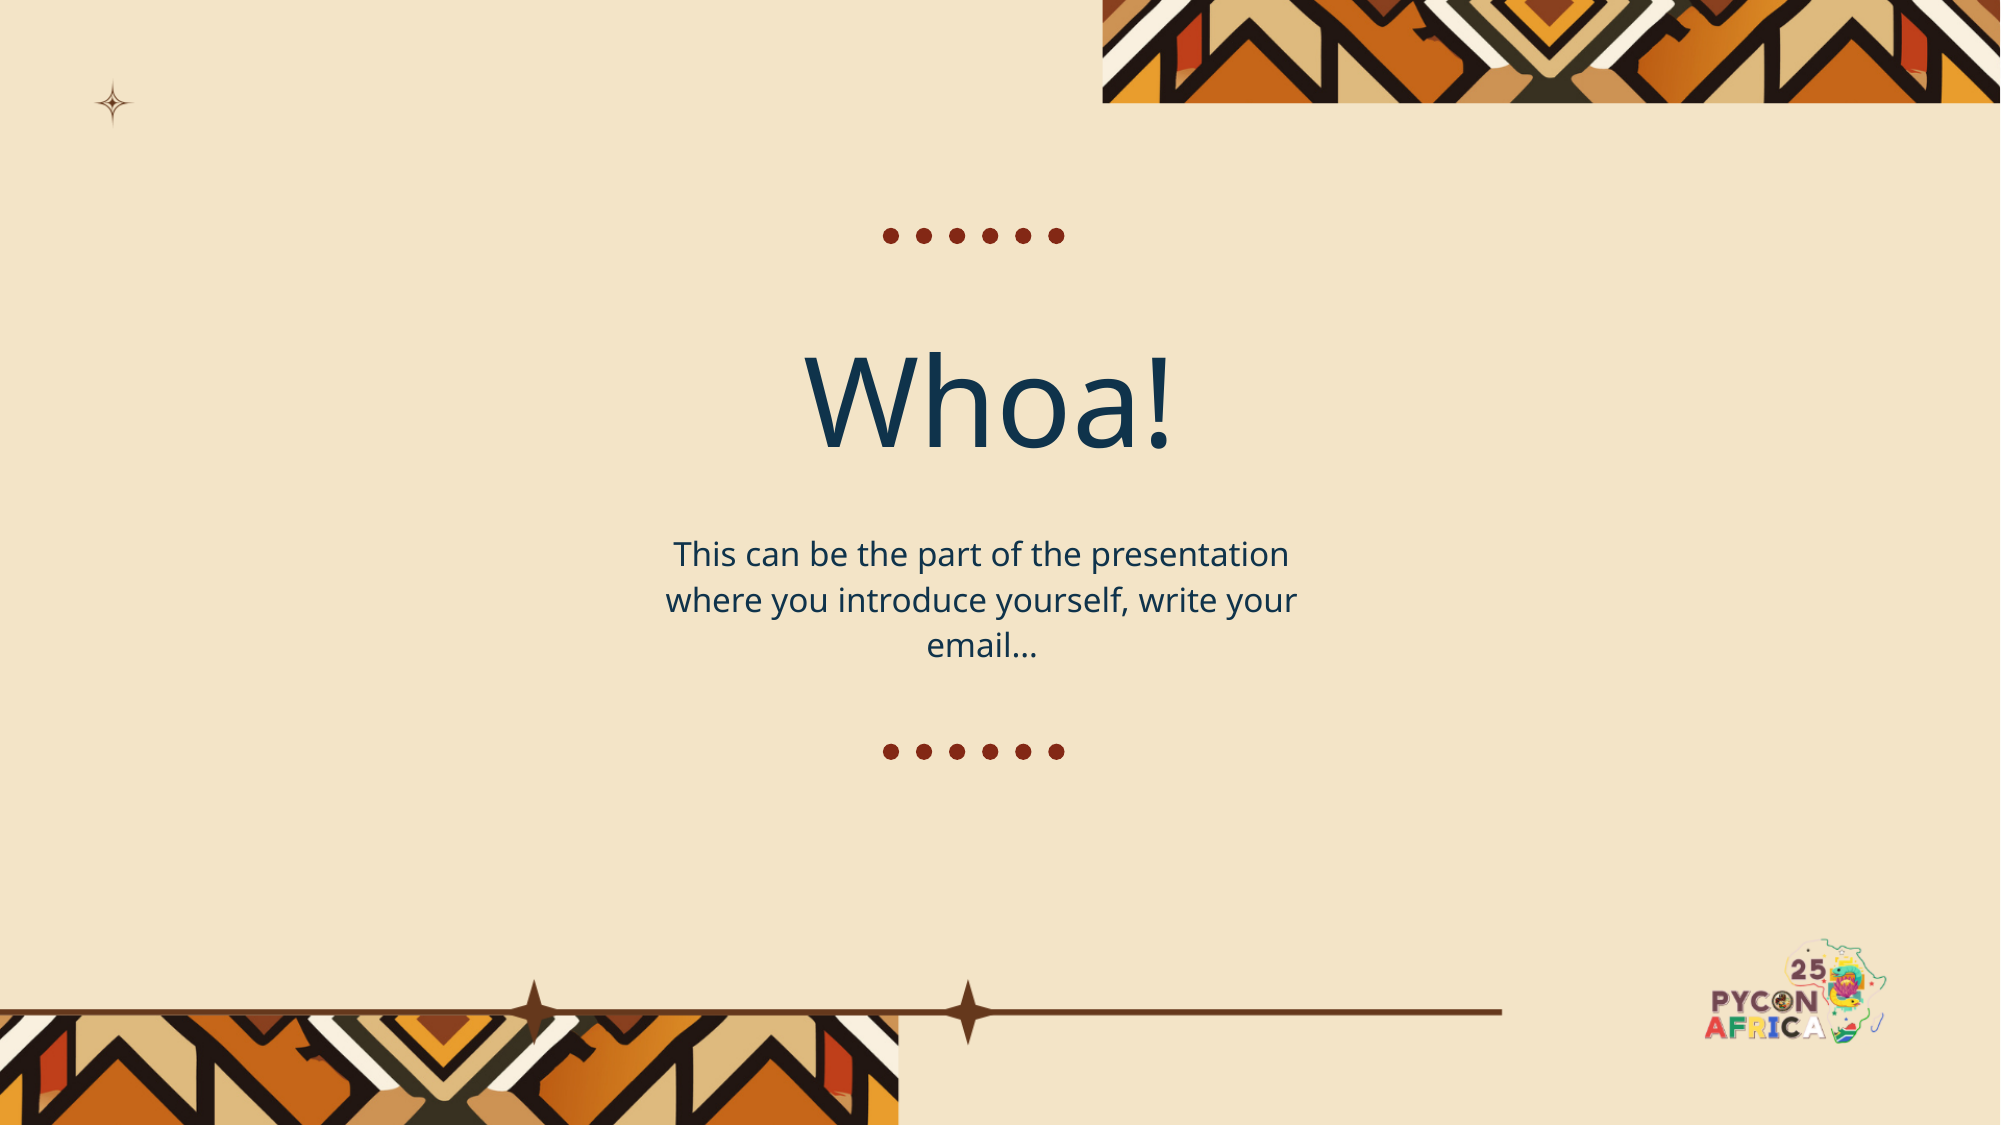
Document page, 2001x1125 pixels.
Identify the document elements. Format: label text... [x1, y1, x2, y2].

text_box [882, 227, 900, 245]
text_box [982, 743, 999, 760]
text_box [1015, 227, 1032, 245]
text_box [1048, 227, 1065, 245]
text_box [982, 227, 999, 245]
text_box [949, 743, 966, 760]
picture [0, 0, 2001, 1125]
text_box [1048, 743, 1065, 760]
text_box [915, 743, 933, 760]
text_box This can be the part of the presentation where you introduce yourself, write your email… [620, 511, 1344, 642]
text_box Whoa! [628, 331, 1352, 488]
text_box [882, 743, 900, 760]
text_box [949, 227, 966, 245]
text_box [915, 227, 933, 245]
text_box [1015, 743, 1032, 760]
